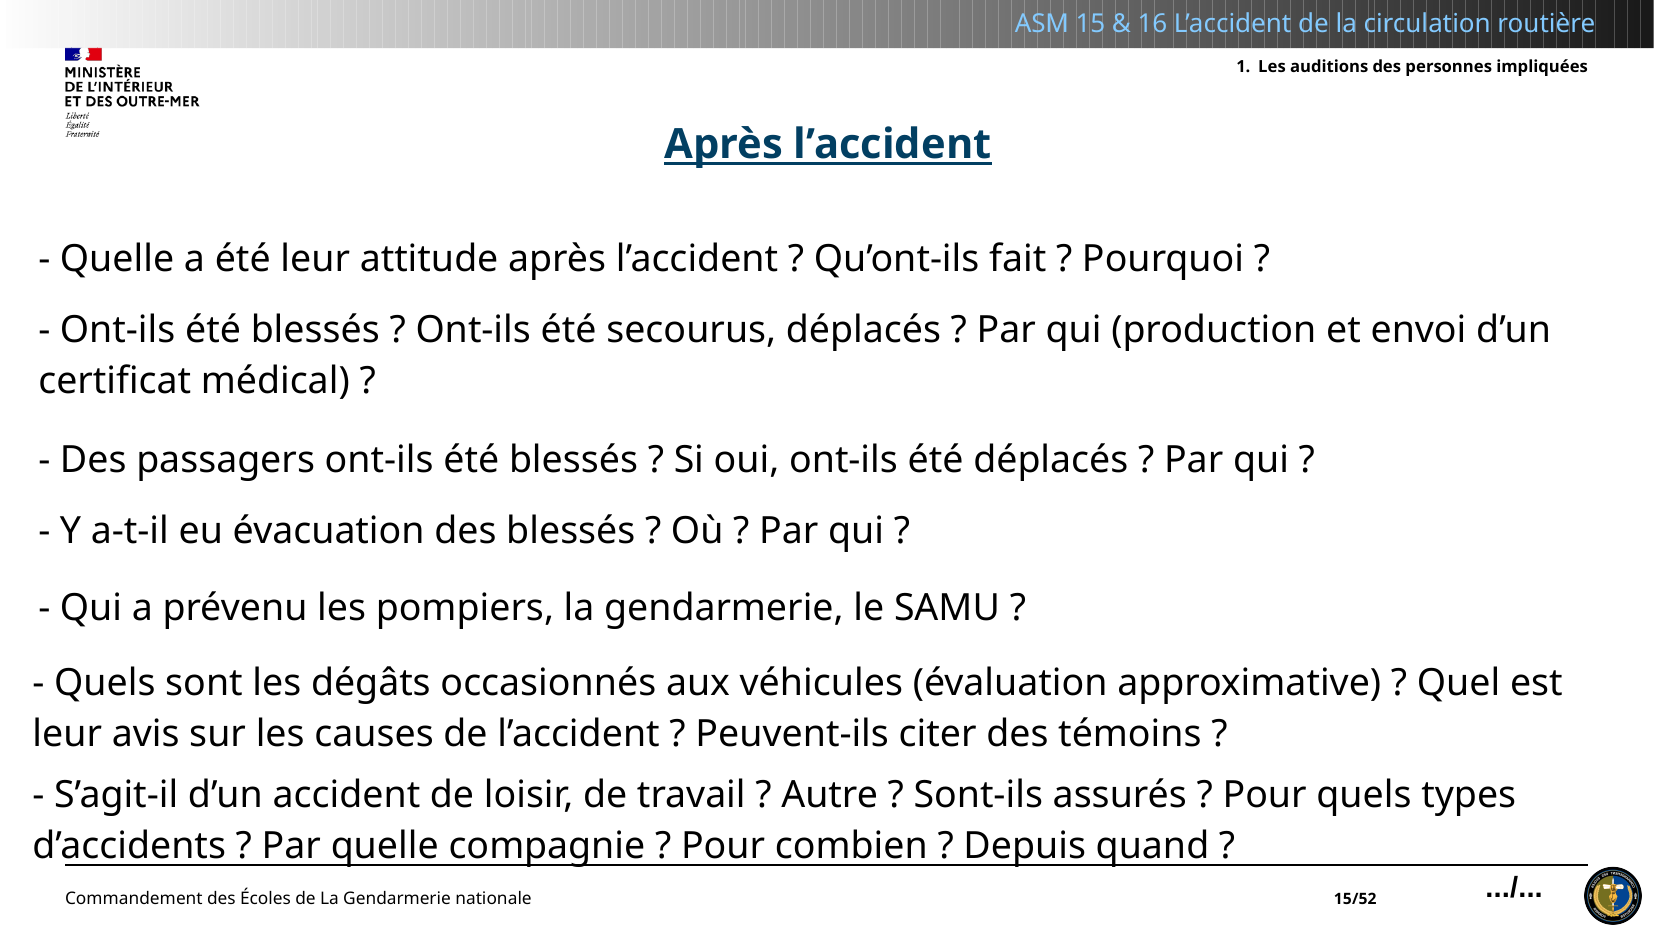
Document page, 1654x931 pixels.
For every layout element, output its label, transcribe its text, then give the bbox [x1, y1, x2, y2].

text_box Après l’accident [649, 106, 1008, 172]
list LES AUDITIONS DES PERSONNES IMPLIQUÉES [598, 56, 1589, 122]
text_box - Quels sont les dégâts occasionnés aux véhicules (évaluation approximative) ? Quel est leur avis sur les causes de l’accident ? Peuvent-ils citer des témoins ? [17, 648, 1654, 756]
text_box .../... [1470, 863, 1569, 912]
text_box - Qui a prévenu les pompiers, la gendarmerie, le SAMU ? [23, 572, 1648, 635]
text_box - Des passagers ont-ils été blessés ? Si oui, ont-ils été déplacés ? Par qui ? [23, 425, 1642, 496]
picture [1584, 869, 1642, 925]
text_box - S’agit-il d’un accident de loisir, de travail ? Autre ? Sont-ils assurés ? Pour quels types d’accidents ? Par quelle compagnie ? Pour combien ? Depuis quand ? [17, 760, 1654, 869]
text_box - Quelle a été leur attitude après l’accident ? Qu’ont-ils fait ? Pourquoi ? [23, 224, 1642, 308]
picture [65, 49, 213, 138]
text_box - Y a-t-il eu évacuation des blessés ? Où ? Par qui ? [23, 496, 1642, 562]
text_box - Ont-ils été blessés ? Ont-ils été secourus, déplacés ? Par qui (production et envoi d’un certificat médical) ? [23, 295, 1619, 404]
